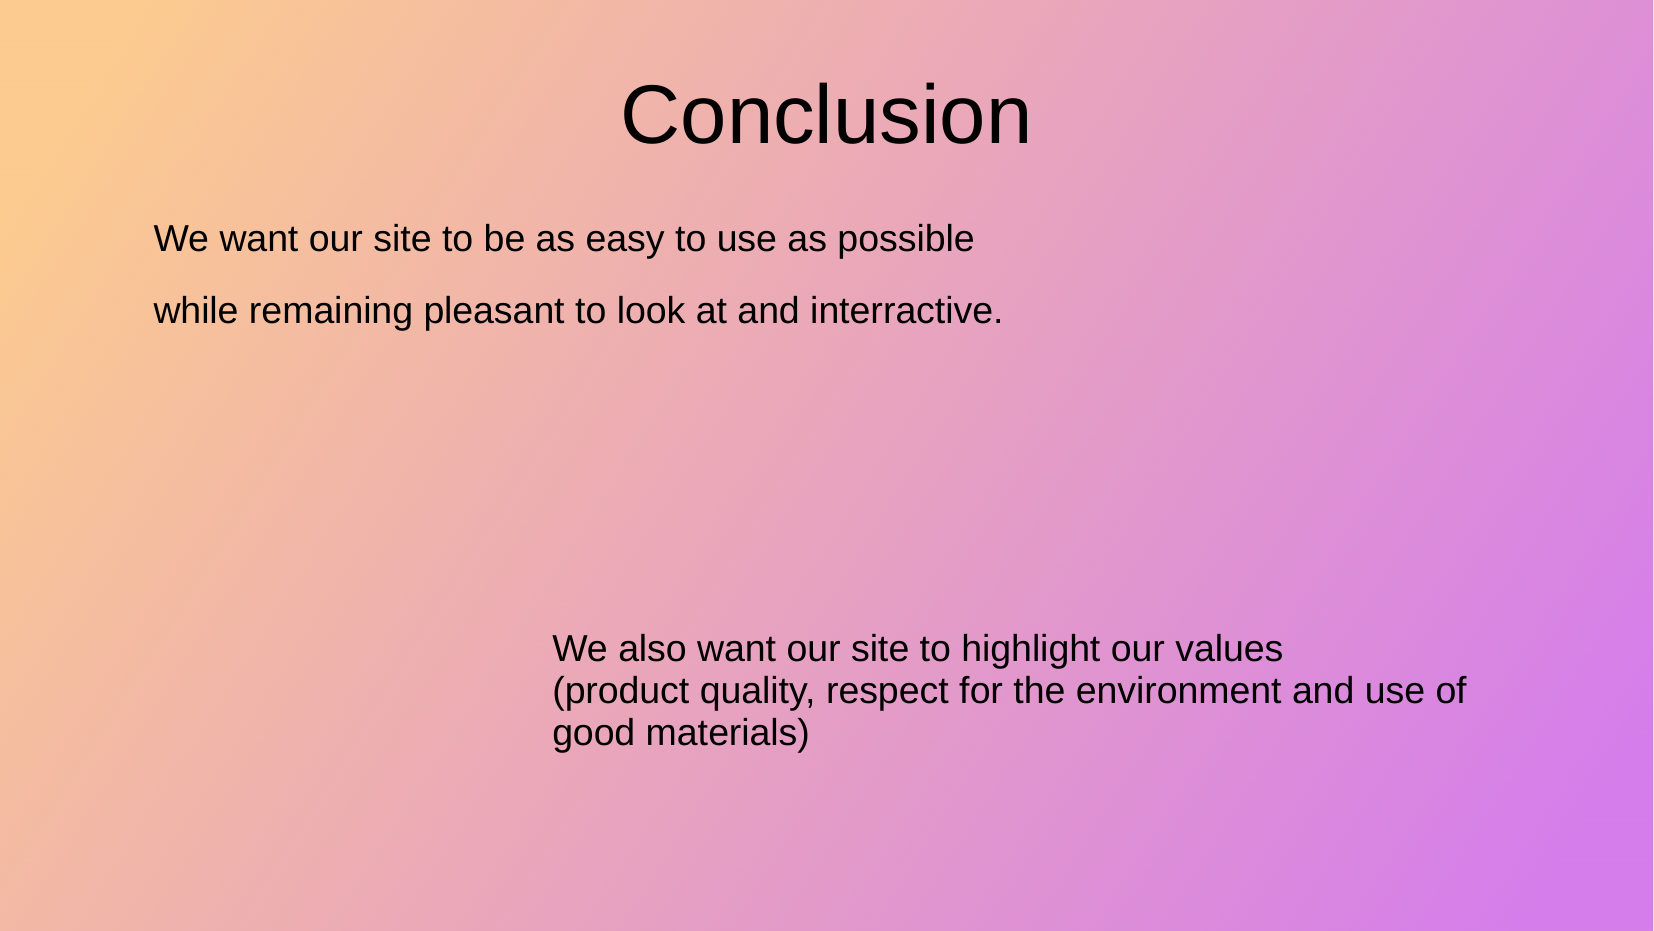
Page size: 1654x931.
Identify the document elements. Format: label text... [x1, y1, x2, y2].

text_box We also want our site to highlight our values (product quality, respect for the environment and use of good materials) [537, 620, 1506, 886]
list We want our site to be as easy to use as possible while remaining pleasant to look at and interractive. [82, 217, 1063, 414]
picture [0, 0, 1654, 931]
title Conclusion [82, 37, 1571, 193]
